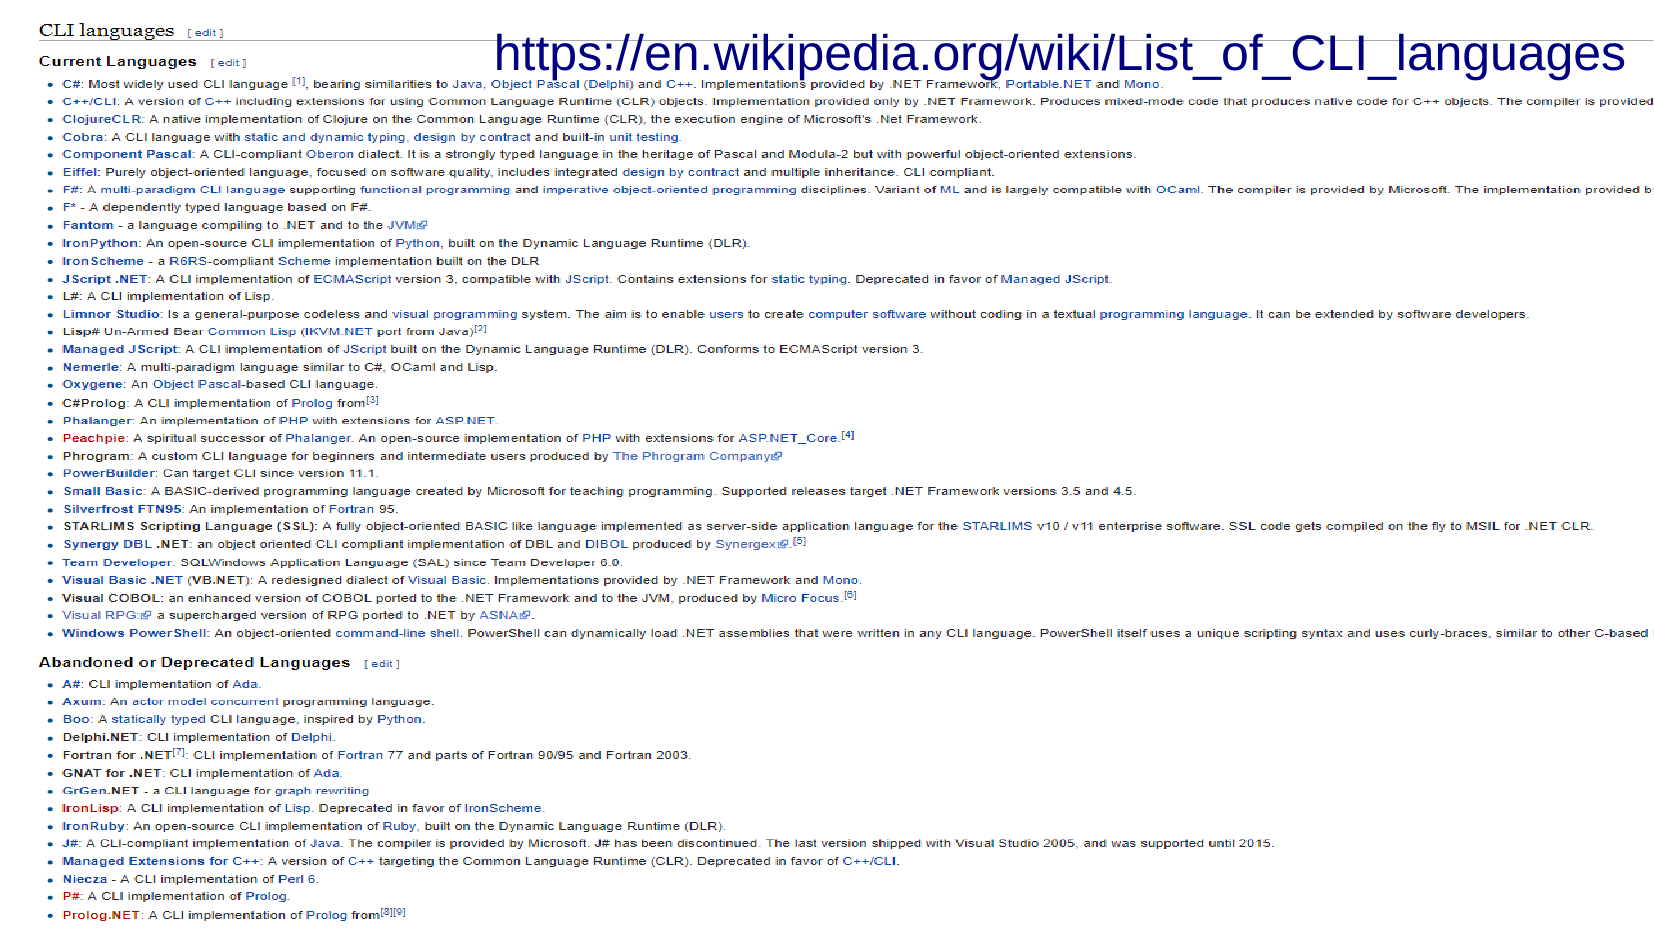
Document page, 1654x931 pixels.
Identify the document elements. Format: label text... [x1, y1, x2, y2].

text_box https://en.wikipedia.org/wiki/List_of_CLI_languages [129, 17, 1642, 89]
picture [23, 7, 1654, 931]
